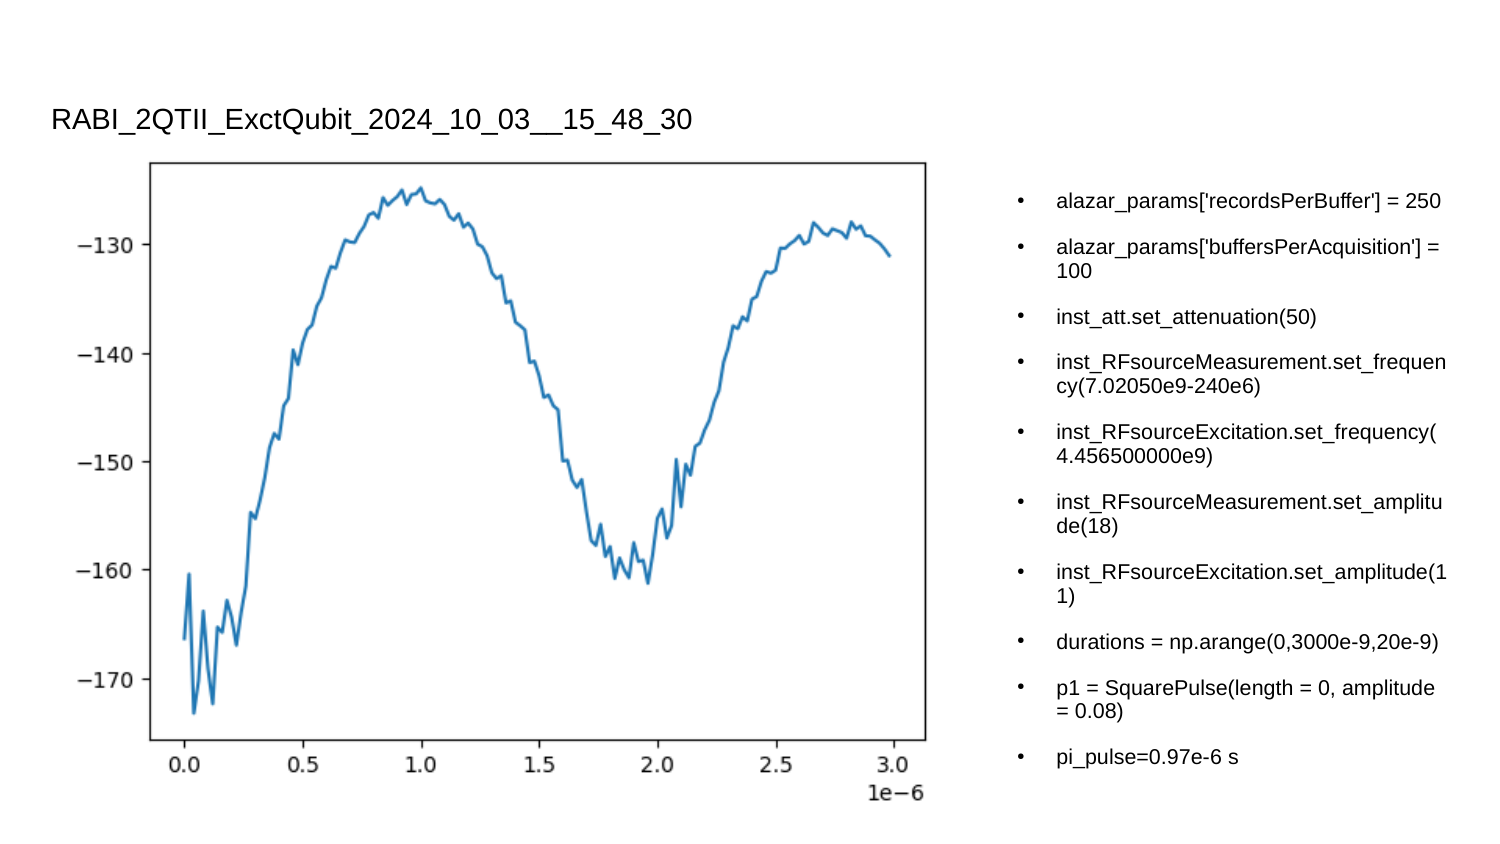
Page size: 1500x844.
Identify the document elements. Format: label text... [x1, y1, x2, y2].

list alazar_params['recordsPerBuffer'] = 250 alazar_params['buffersPerAcquisition'] = 100 inst_att.set_attenuation(50) inst_RFsourceMeasurement.set_frequency(7.02050e9-240e6) inst_RFsourceExcitation.set_frequency(4.456500000e9) inst_RFsourceMeasurement.set_amplitude(18) inst_RFsourceExcitation.set_amplitude(11) durations = np.arange(0,3000e-9,20e-9) p1 = SquarePulse(length = 0, amplitude = 0.08) pi_pulse=0.97e-6 s [1003, 189, 1449, 798]
picture [59, 147, 939, 822]
title RABI_2QTII_ExctQubit_2024_10_03__15_48_30 [51, 72, 1449, 167]
